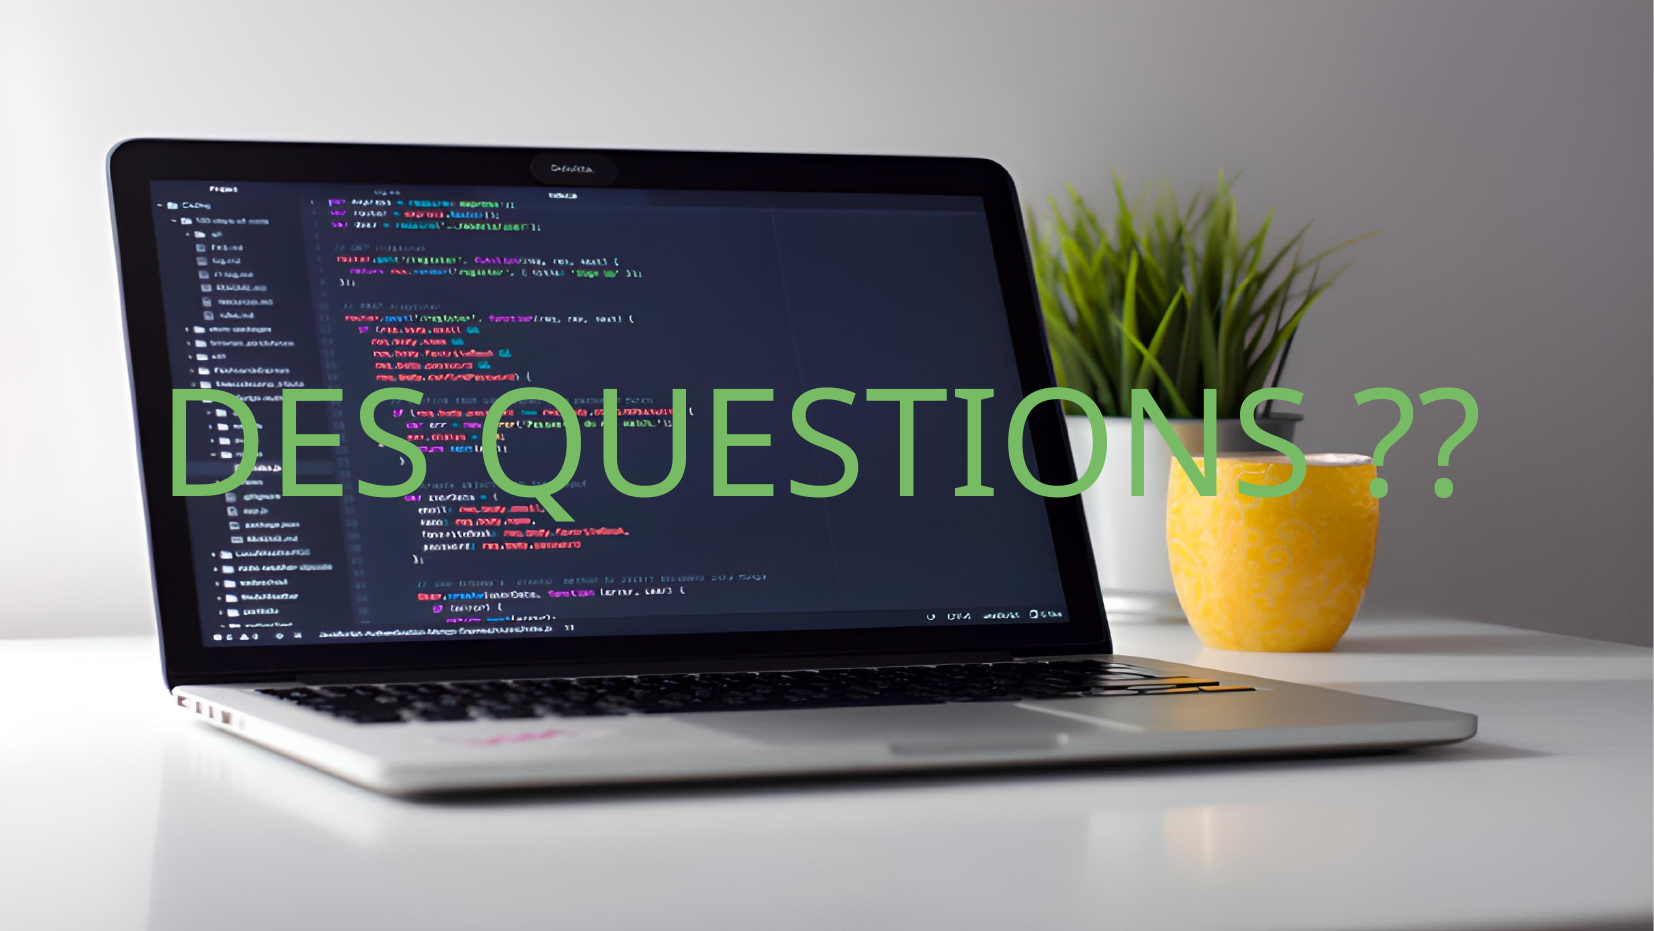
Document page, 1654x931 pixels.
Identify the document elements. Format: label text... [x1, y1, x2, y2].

title DES QUESTIONS ?? [76, 295, 1565, 581]
picture [0, 0, 1654, 931]
